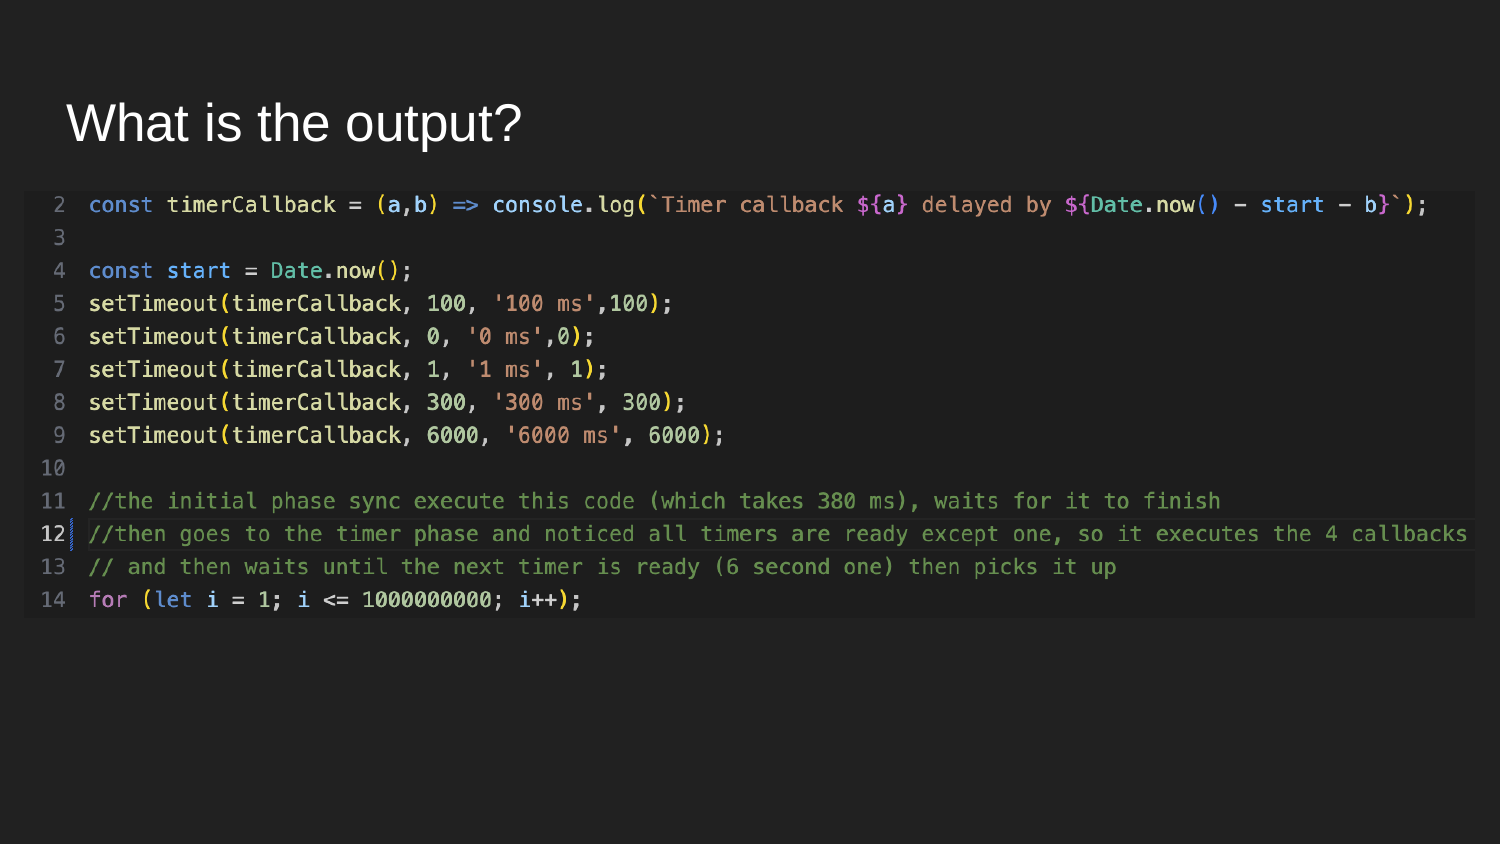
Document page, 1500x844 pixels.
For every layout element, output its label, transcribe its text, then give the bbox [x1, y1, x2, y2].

title What is the output? [51, 72, 1449, 167]
picture [24, 191, 1475, 618]
